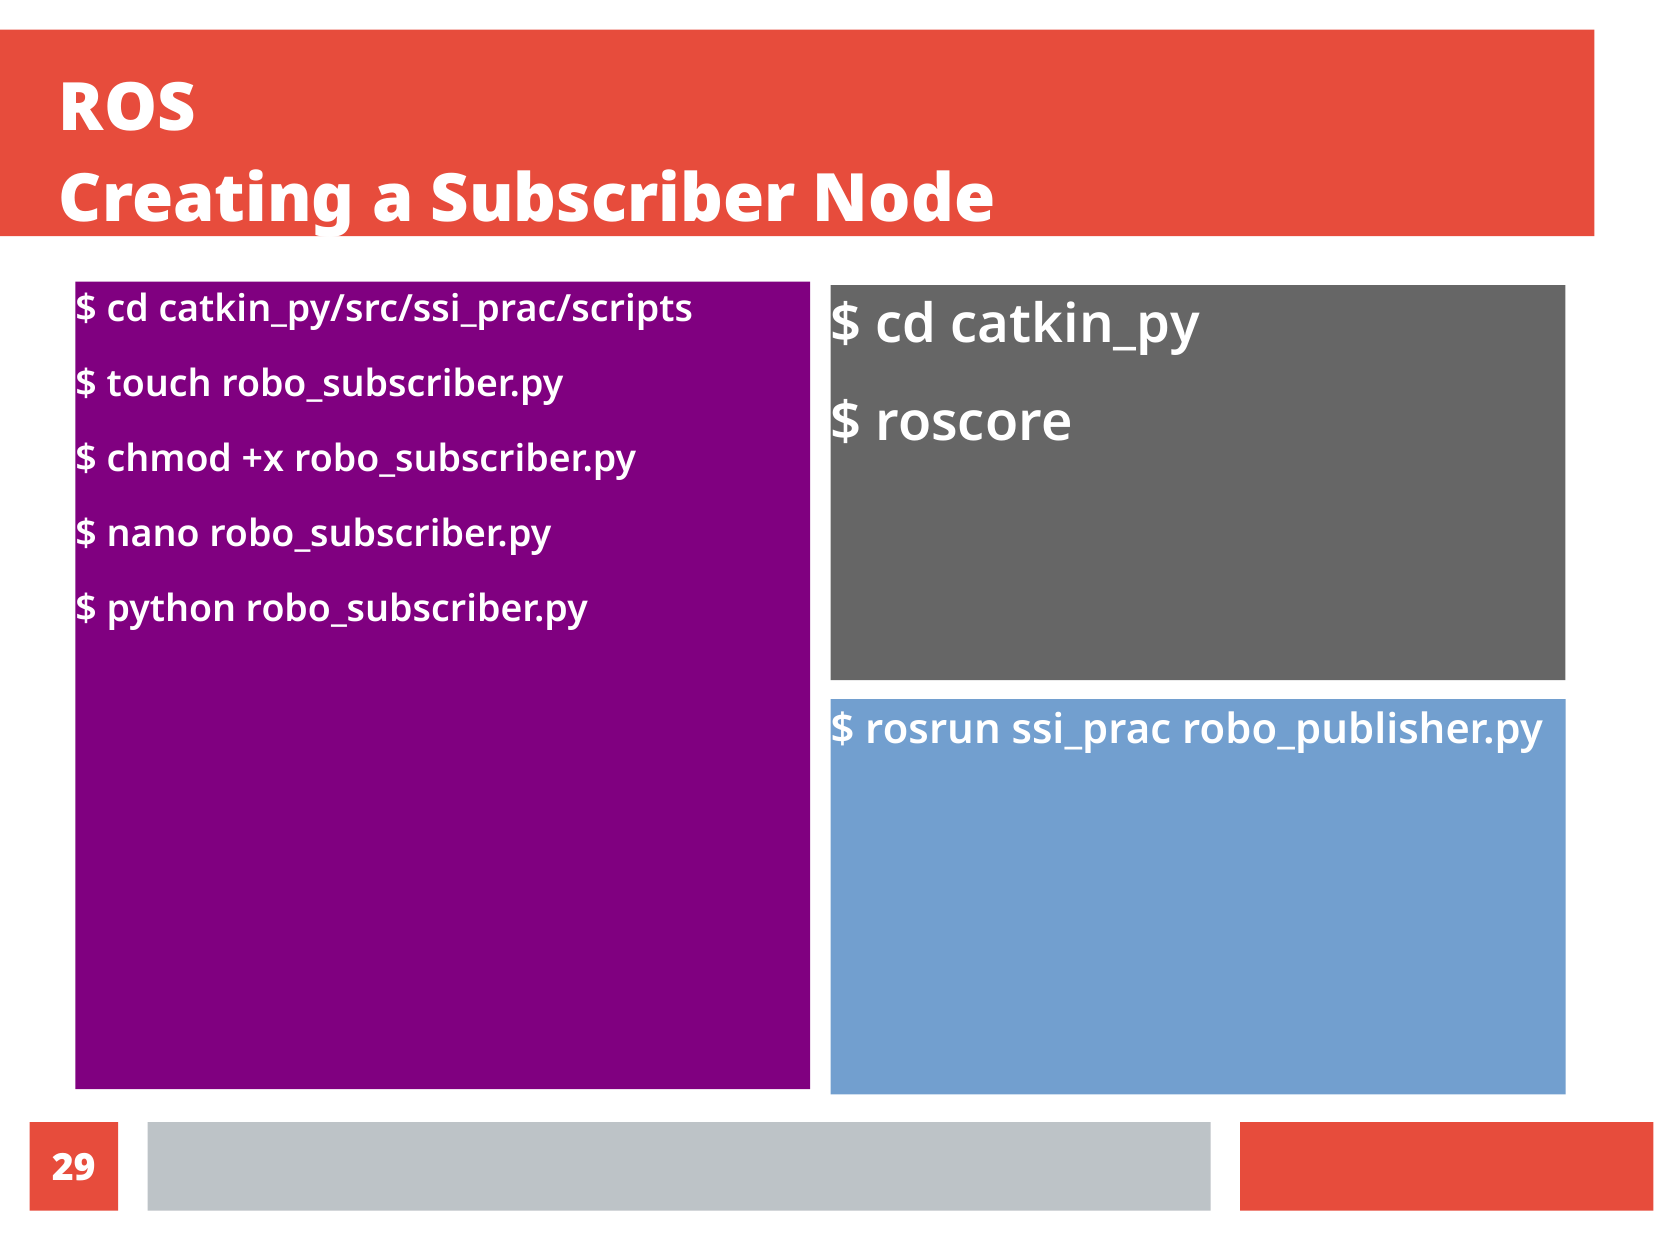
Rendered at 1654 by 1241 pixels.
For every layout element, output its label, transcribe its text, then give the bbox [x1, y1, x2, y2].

list $ cd catkin_py/src/ssi_prac/scripts $ touch robo_subscriber.py $ chmod +x robo_subscriber.py $ nano robo_subscriber.py $ python robo_subscriber.py [75, 281, 811, 1090]
list $ rosrun ssi_prac robo_publisher.py [830, 699, 1566, 1095]
list $ cd catkin_py $ roscore [830, 285, 1566, 681]
title ROS Creating a Subscriber Node [59, 59, 1595, 207]
